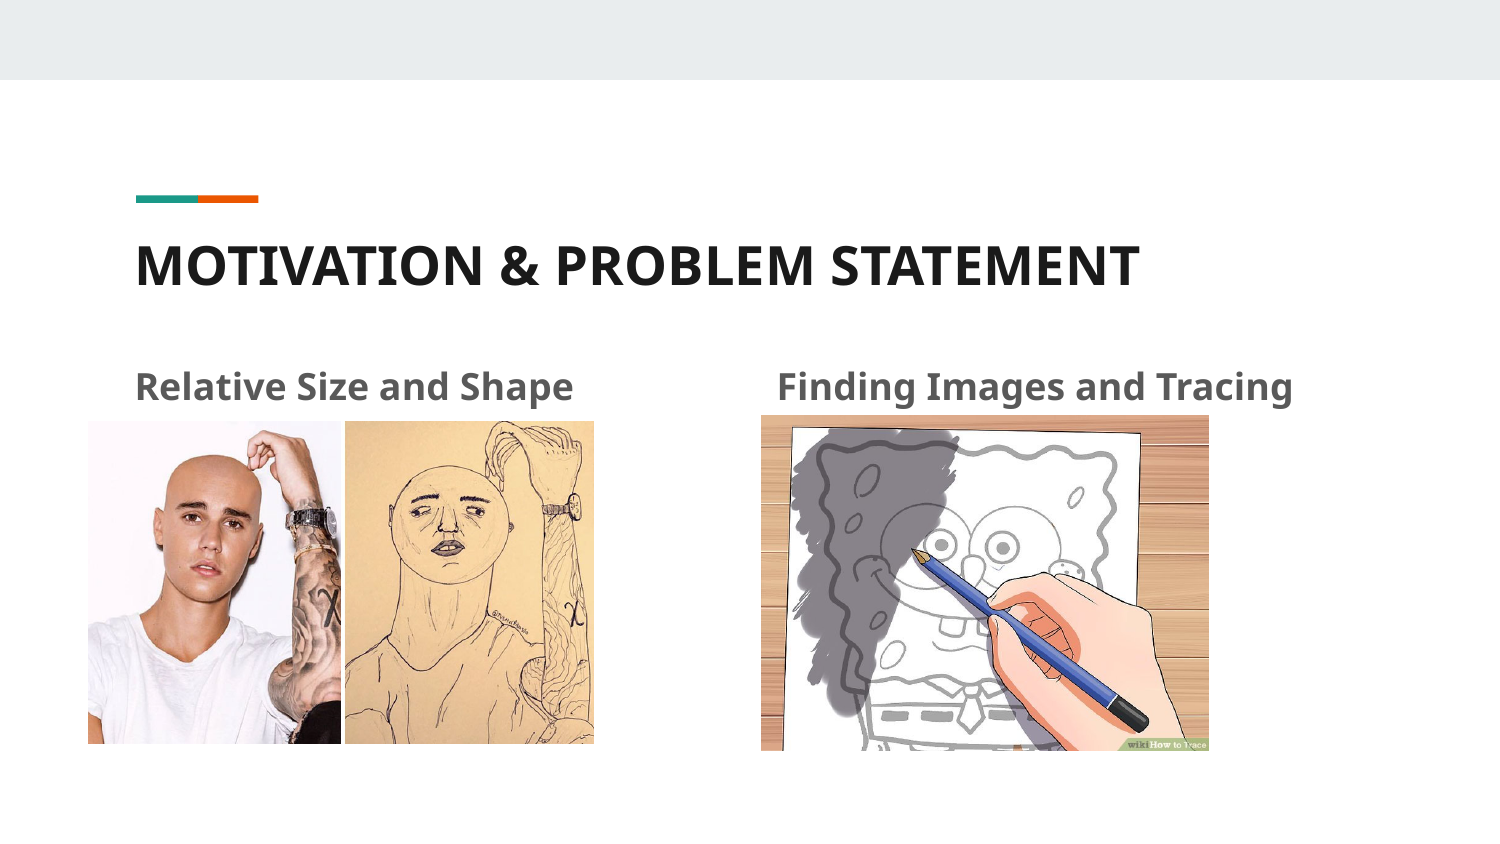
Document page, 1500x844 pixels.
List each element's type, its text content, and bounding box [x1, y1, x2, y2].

picture [88, 421, 594, 744]
list Relative Size and Shape [119, 341, 739, 712]
list Finding Images and Tracing [761, 341, 1381, 712]
title MOTIVATION & PROBLEM STATEMENT [119, 216, 1381, 305]
picture [761, 415, 1209, 751]
